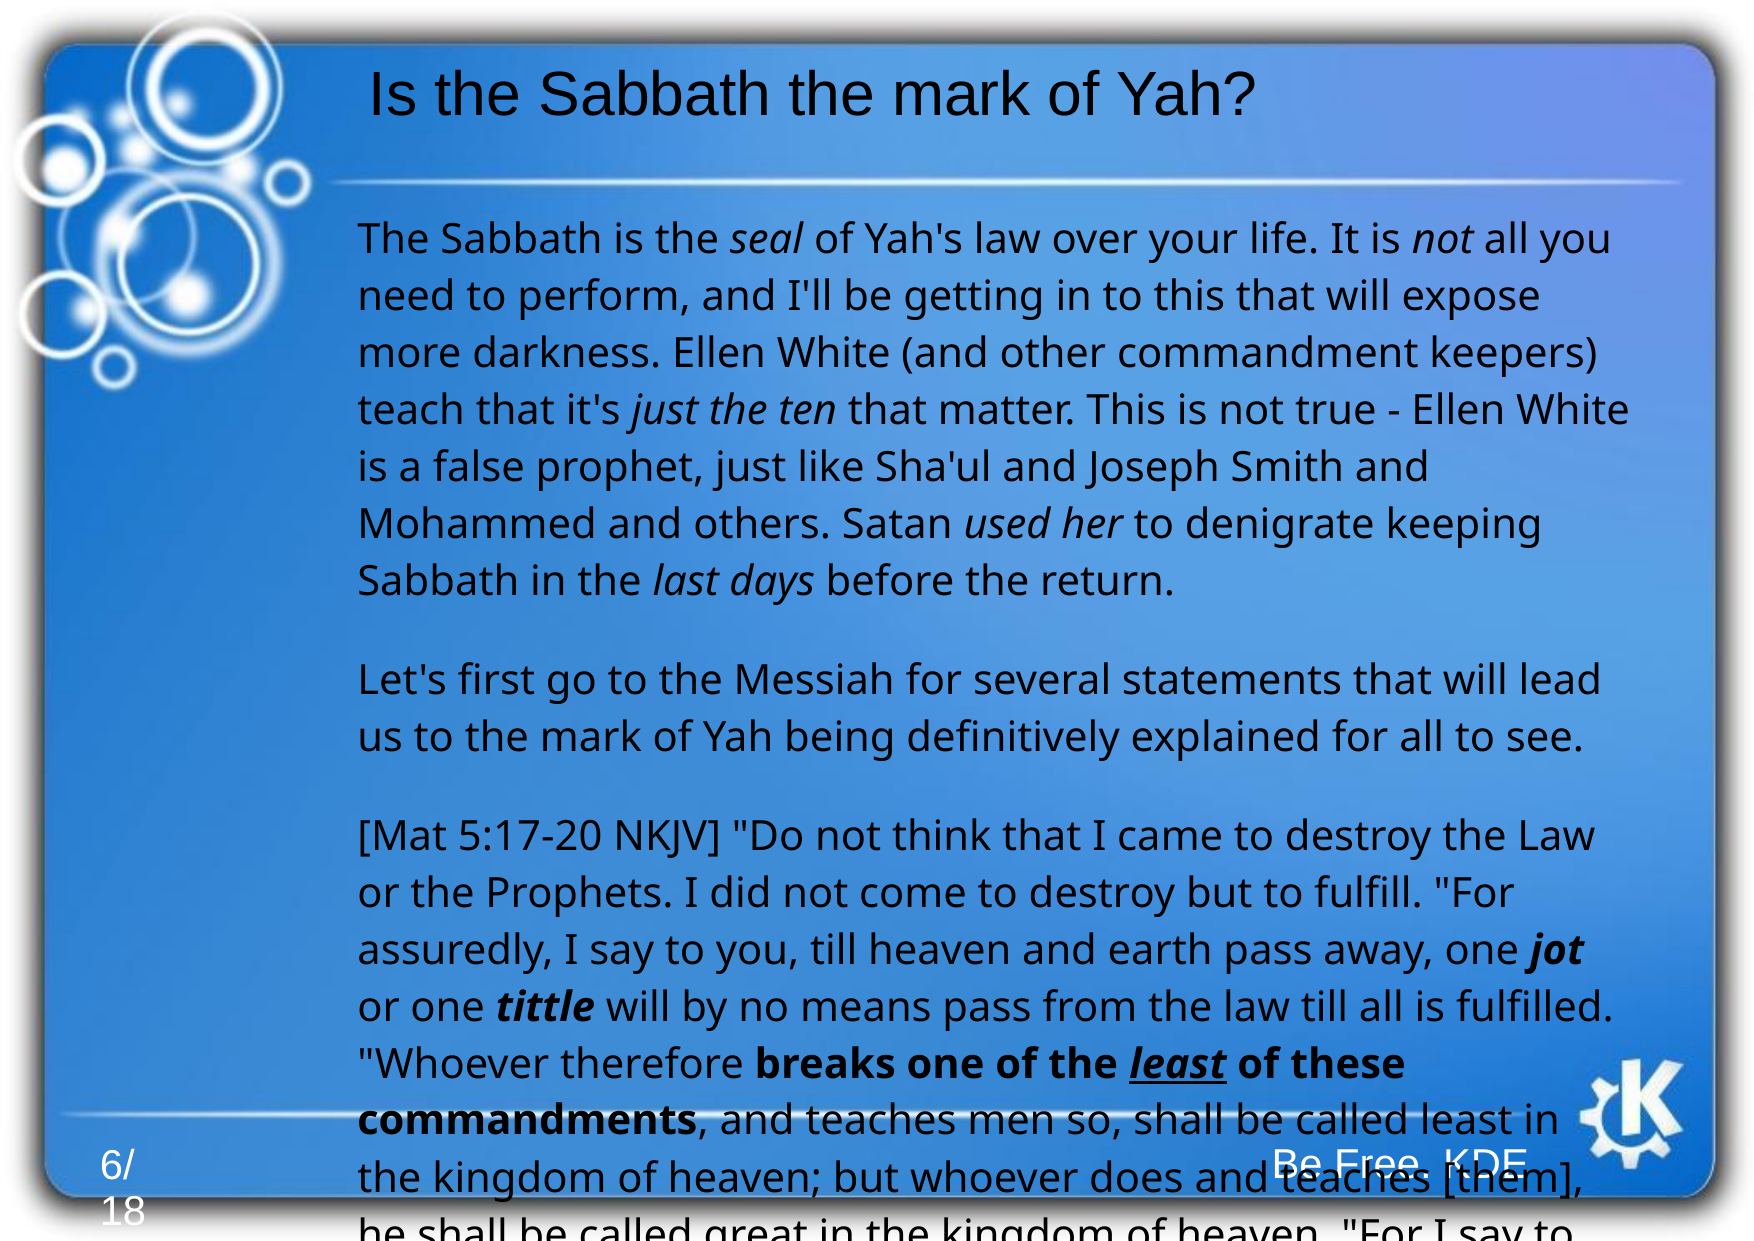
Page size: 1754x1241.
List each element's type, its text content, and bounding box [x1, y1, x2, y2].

picture [1031, 1229, 1043, 1241]
picture [364, 1229, 376, 1241]
picture [1300, 1229, 1312, 1241]
picture [912, 1229, 924, 1236]
picture [1057, 1229, 1070, 1241]
picture [836, 1229, 848, 1241]
picture [444, 1229, 456, 1241]
picture [1005, 1229, 1017, 1241]
list The Sabbath is the seal of Yah's law over your life. It is not all you need to perform, and I'll be getting in to this that will expose more darkness. Ellen White (and other commandment keepers) teach that it's just the ten that matter. This is not true - Ellen White is a false prophet, just like Sha'ul and Joseph Smith and Mohammed and others. Satan used her to denigrate keeping Sabbath in the last days before the return. Let's first go to the Messiah for several statements that will lead us to the mark of Yah being definitively explained for all to see. [Mat 5:17-20 NKJV] "Do not think that I came to destroy the Law or the Prophets. I did not come to destroy but to fulfill. "For assuredly, I say to you, till heaven and earth pass away, one jot or one tittle will by no means pass from the law till all is fulfilled. "Whoever therefore breaks one of the least of these commandments, and teaches men so, shall be called least in the kingdom of heaven; but whoever does and teaches [them], he shall be called great in the kingdom of heaven. "For I say to you, that unless your righteousness exceeds [the righteousness] of the scribes and Pharisees, you will by no means enter the kingdom of heaven. [342, 201, 1648, 1079]
picture [1554, 1229, 1567, 1241]
picture [980, 1229, 992, 1241]
picture [1276, 1229, 1288, 1236]
picture [649, 1229, 661, 1236]
picture [1208, 1229, 1220, 1236]
picture [525, 1229, 538, 1241]
picture [1183, 1229, 1195, 1241]
title Is the Sabbath the mark of Yah? [354, 51, 1653, 176]
picture [1386, 1229, 1399, 1241]
picture [550, 1229, 562, 1236]
picture [0, 0, 1754, 1241]
picture [1132, 1229, 1145, 1241]
picture [1097, 1229, 1108, 1241]
picture [673, 1229, 685, 1241]
picture [887, 1229, 899, 1241]
picture [1083, 1229, 1094, 1241]
picture [751, 1229, 763, 1236]
picture [388, 1229, 400, 1236]
picture [709, 1229, 721, 1241]
